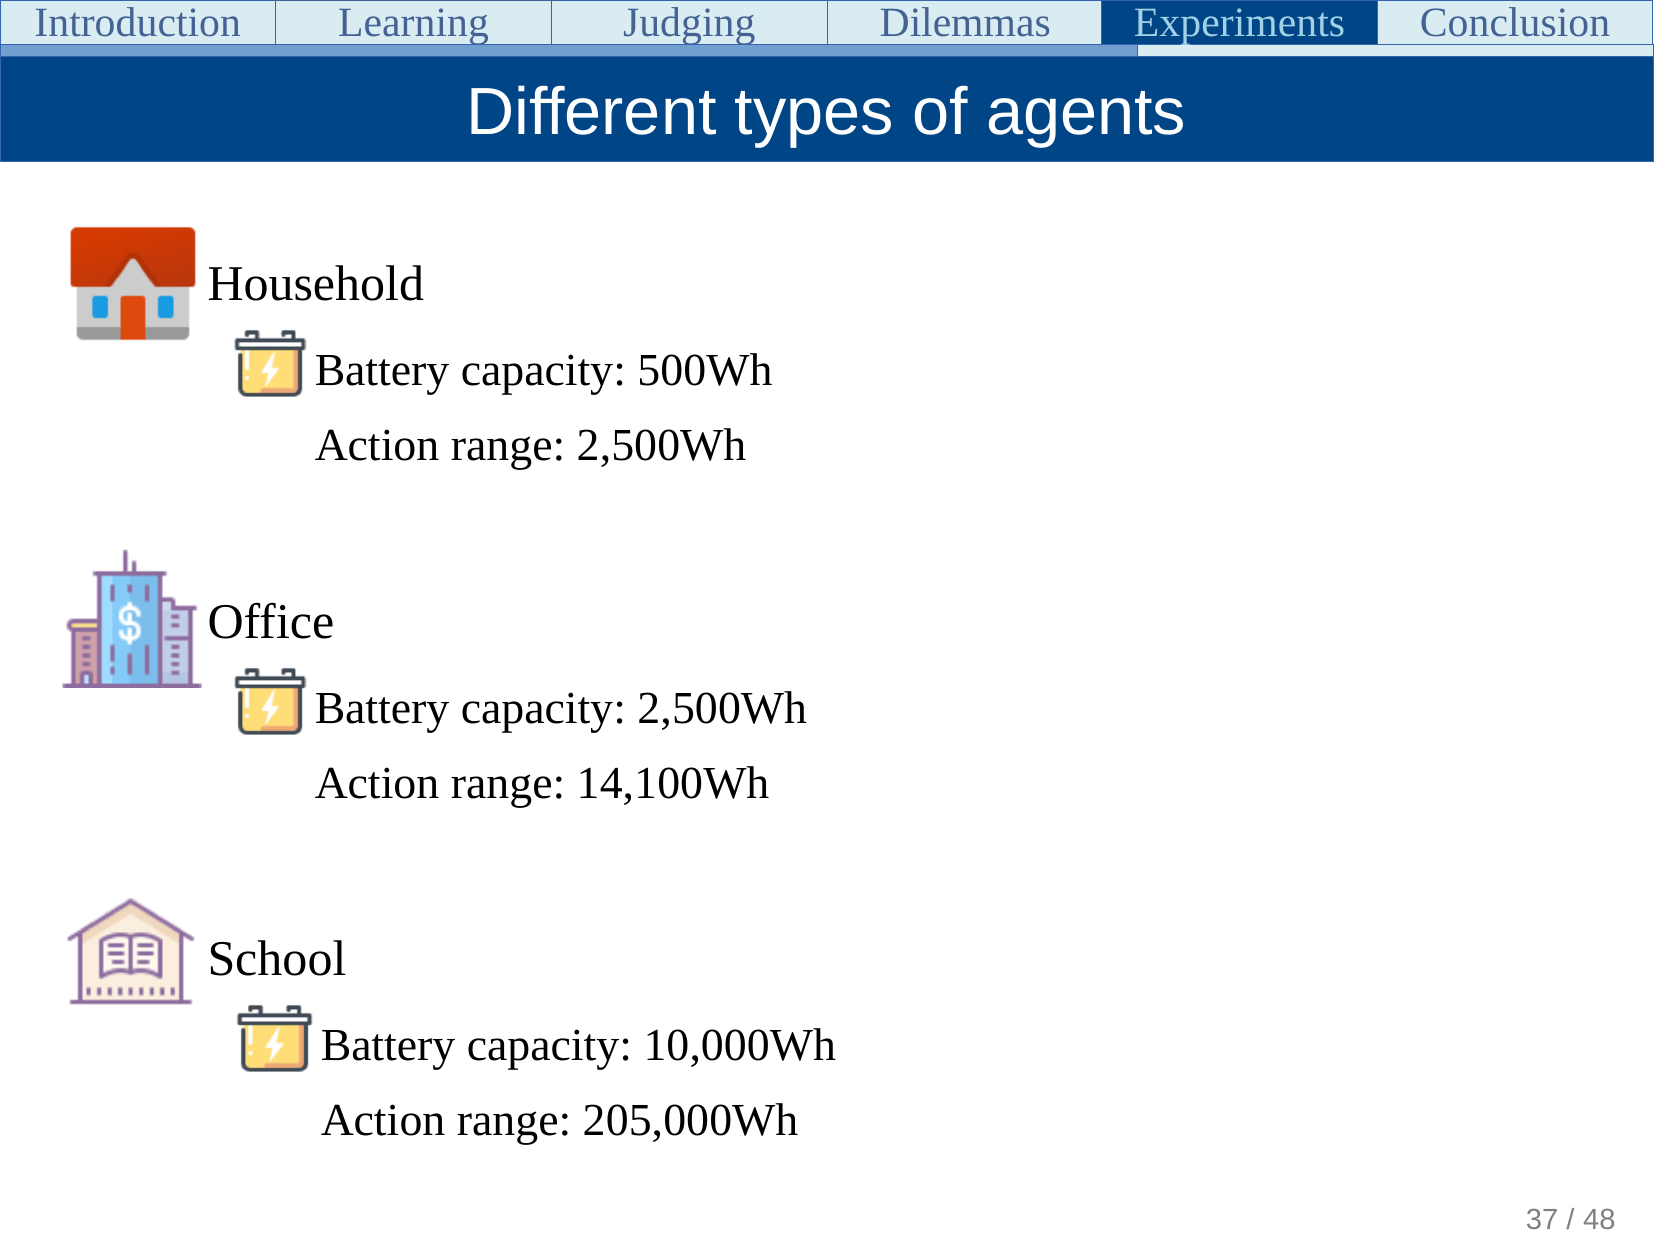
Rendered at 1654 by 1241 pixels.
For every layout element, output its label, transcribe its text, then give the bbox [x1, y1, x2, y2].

text_box Battery capacity: 10,000Wh [306, 1012, 861, 1087]
text_box School [192, 904, 901, 1013]
text_box Office [231, 567, 863, 676]
text_box Action range: 205,000Wh [306, 1087, 861, 1163]
title Different types of agents [0, 59, 1654, 165]
text_box Battery capacity: 500Wh [300, 337, 826, 412]
picture [37, 187, 338, 431]
picture [37, 525, 338, 769]
text_box Action range: 2,500Wh [300, 412, 826, 488]
picture [37, 859, 346, 1106]
text_box Battery capacity: 2,500Wh [300, 675, 826, 750]
text_box Action range: 14,100Wh [300, 750, 826, 826]
text_box [0, 44, 1138, 57]
text_box Household [192, 229, 863, 338]
